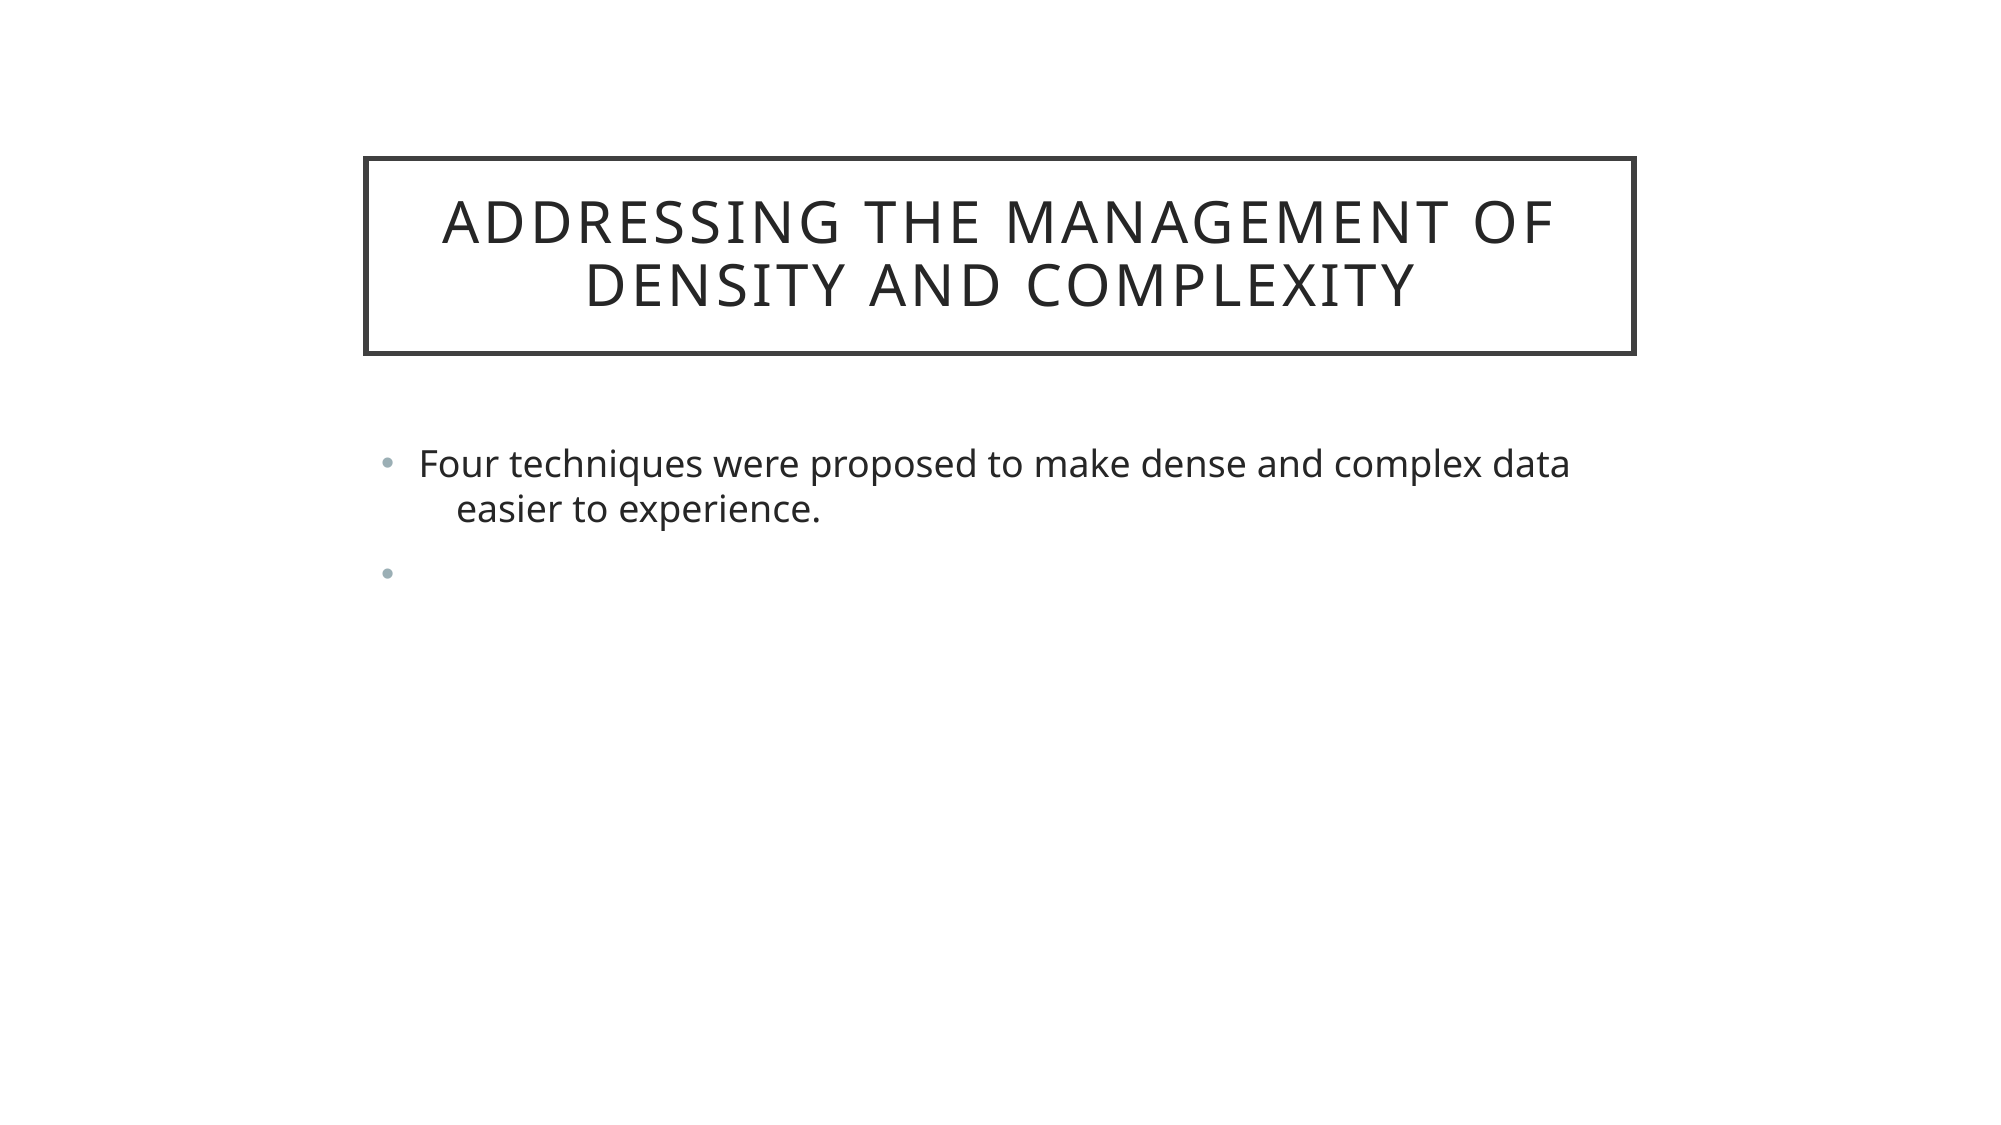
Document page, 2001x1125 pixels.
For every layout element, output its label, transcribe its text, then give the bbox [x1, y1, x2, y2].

title Addressing the management of density and complexity [366, 158, 1634, 354]
list Four techniques were proposed to make dense and complex data easier to experience. [366, 432, 1634, 942]
